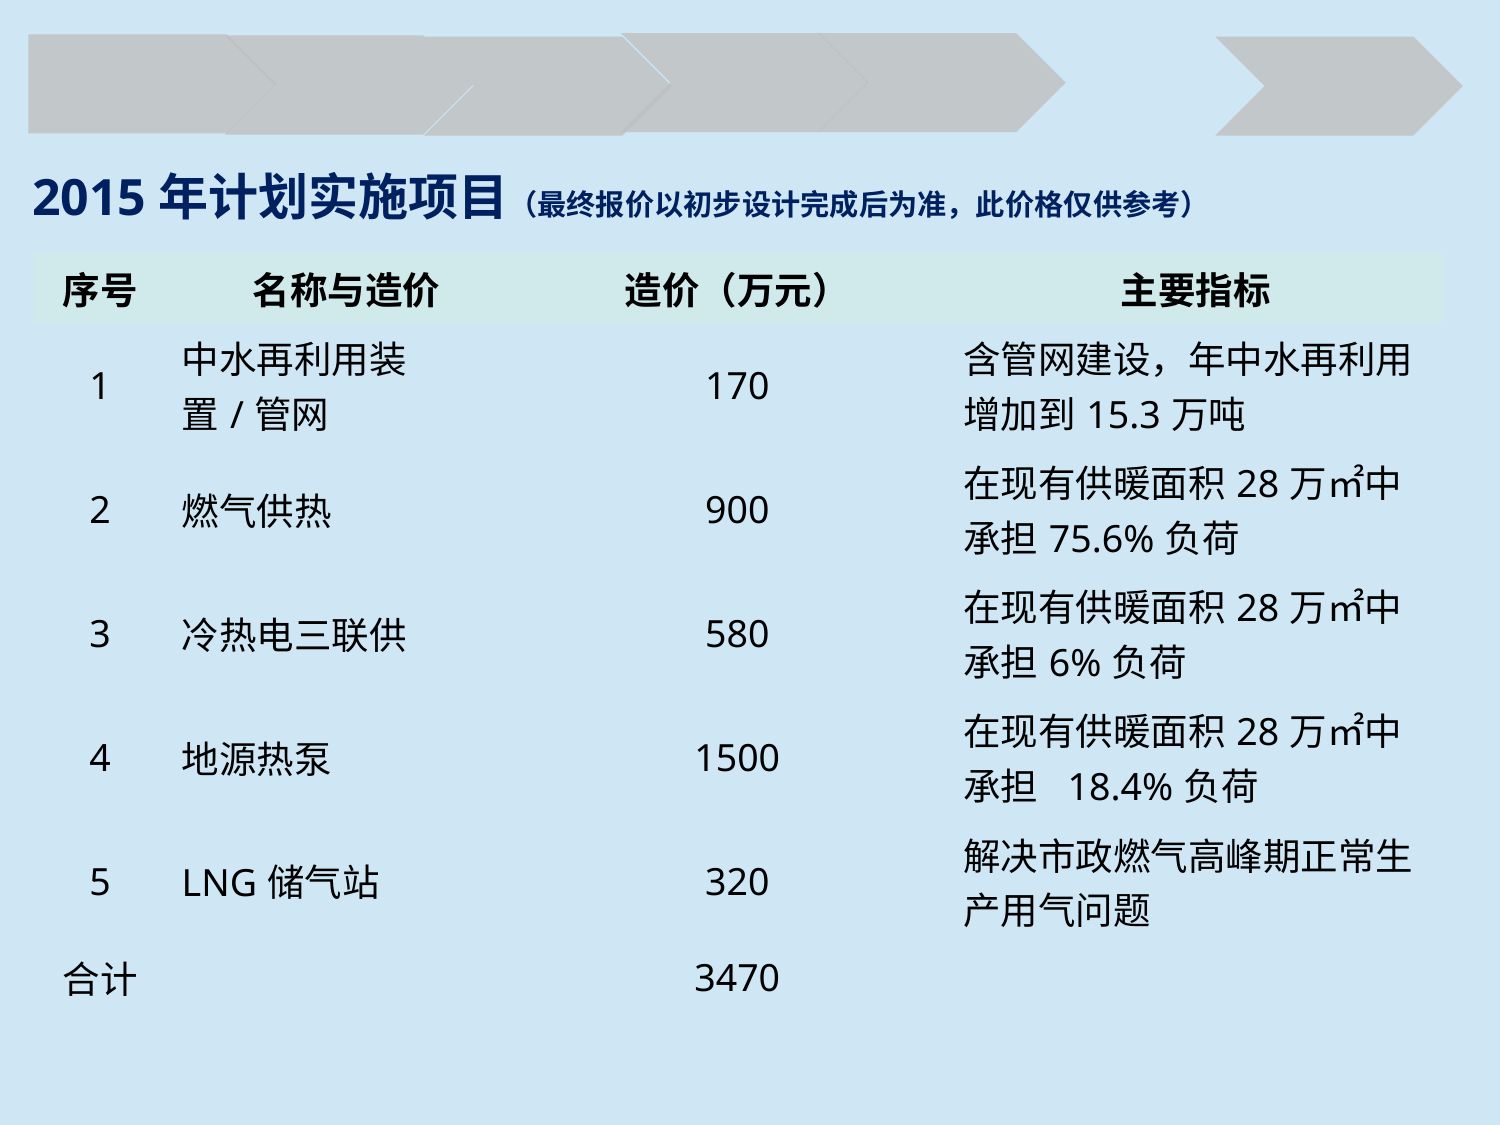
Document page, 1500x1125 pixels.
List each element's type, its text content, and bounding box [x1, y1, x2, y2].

table_cell 1 [34, 323, 167, 447]
table_cell 320 [527, 819, 948, 942]
table_header 主要指标 [948, 253, 1443, 323]
table_header 序号 [34, 253, 167, 323]
table_cell LNG储气站 [167, 819, 527, 942]
table_cell 1500 [527, 695, 948, 819]
table_cell 解决市政燃气高峰期正常生产用气问题 [948, 819, 1443, 942]
table_header 造价（万元） [527, 253, 948, 323]
text_box 2015年计划实施项目（最终报价以初步设计完成后为准，此价格仅供参考） [17, 158, 1448, 234]
table_cell 2 [34, 447, 167, 571]
table_cell 合计 [34, 942, 167, 1012]
table_cell 在现有供暖面积28万㎡中 承担6%负荷 [948, 571, 1443, 695]
table_cell 含管网建设，年中水再利用增加到15.3万吨 [948, 323, 1443, 447]
text_box [28, 33, 1066, 136]
table_cell 5 [34, 819, 167, 942]
table_cell 在现有供暖面积28万㎡中 承担75.6%负荷 [948, 447, 1443, 571]
table_cell [167, 942, 527, 1012]
table_cell 地源热泵 [167, 695, 527, 819]
table_cell 580 [527, 571, 948, 695]
table_cell 冷热电三联供 [167, 571, 527, 695]
table_cell 燃气供热 [167, 447, 527, 571]
table_cell 3 [34, 571, 167, 695]
table_cell 中水再利用装置/管网 [167, 323, 527, 447]
table_cell 900 [527, 447, 948, 571]
text_box [1215, 36, 1463, 136]
table_cell 170 [527, 323, 948, 447]
table_cell 在现有供暖面积28万㎡中 承担 18.4%负荷 [948, 695, 1443, 819]
table_cell 4 [34, 695, 167, 819]
table_cell 3470 [527, 942, 948, 1012]
table_header 名称与造价 [167, 253, 527, 323]
table_cell [948, 942, 1443, 1012]
